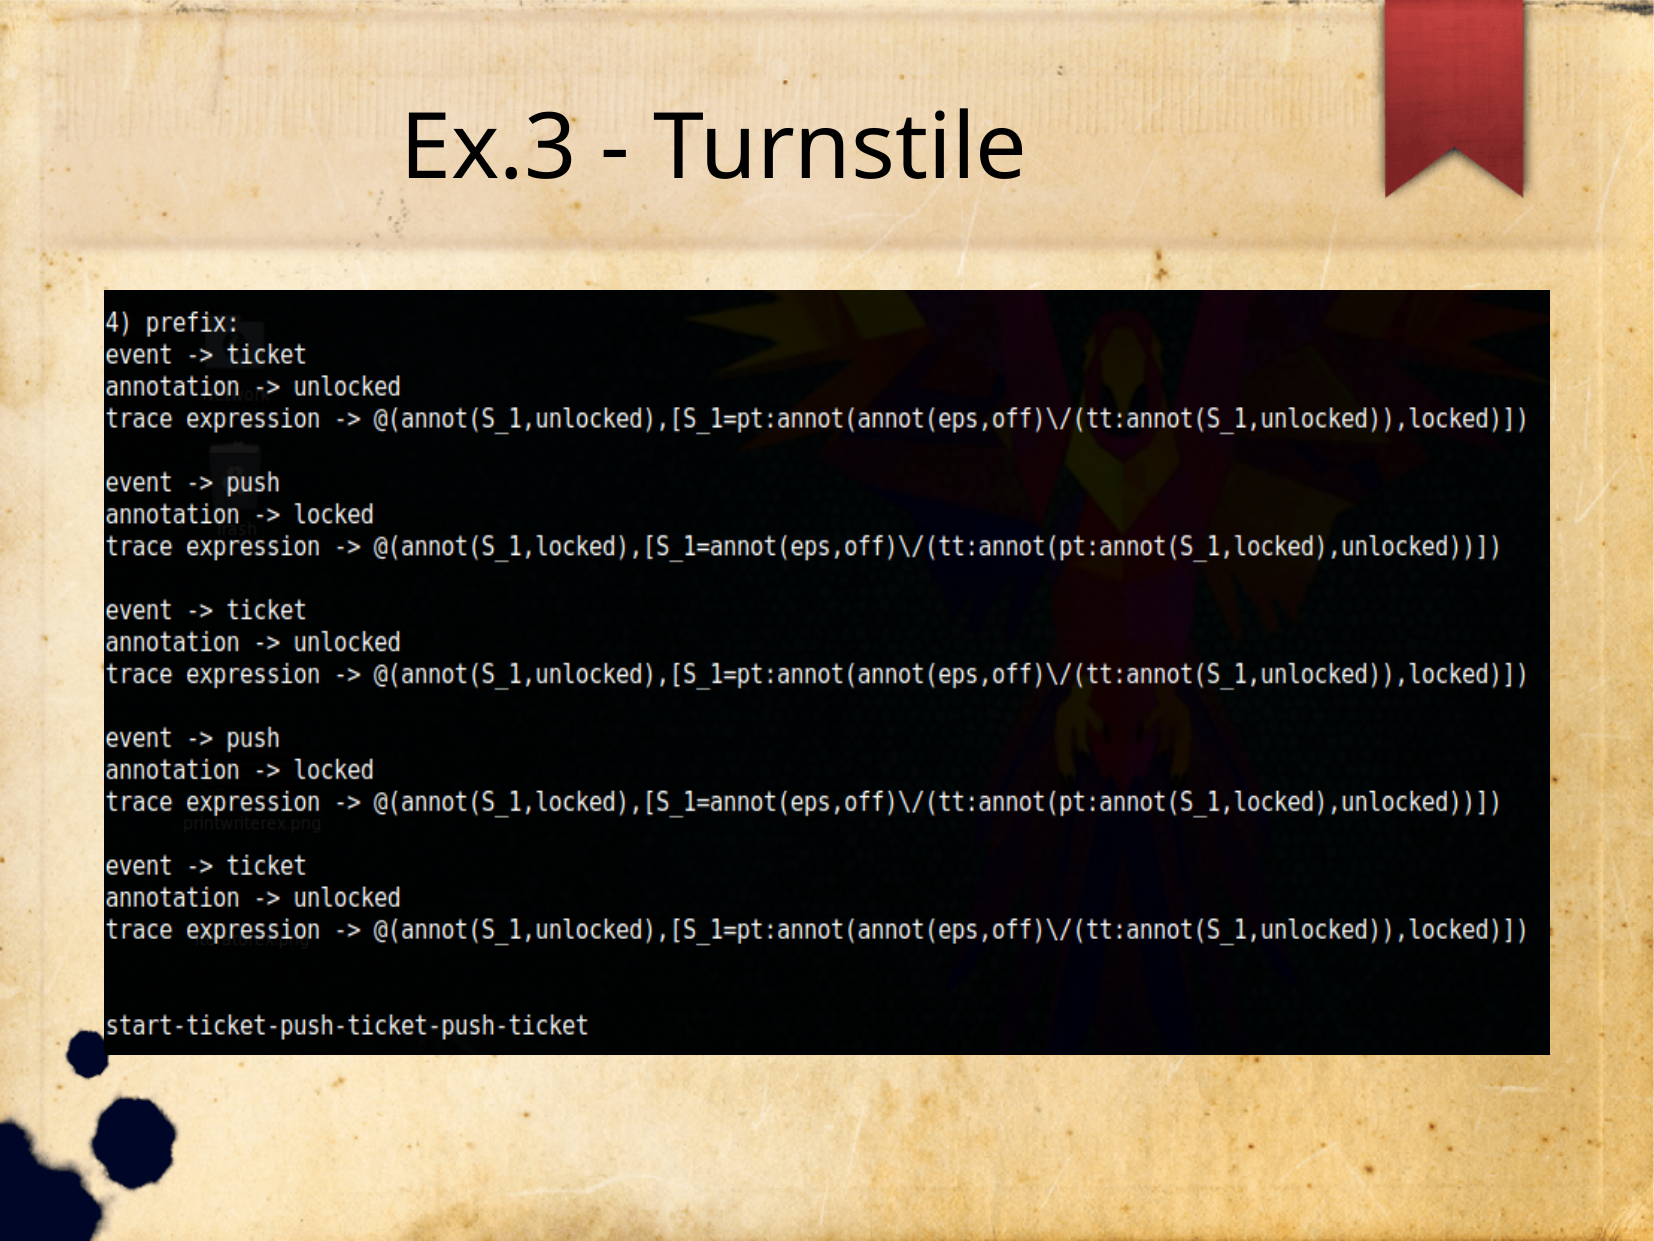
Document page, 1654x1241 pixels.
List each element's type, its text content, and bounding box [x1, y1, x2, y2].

title Ex.3 - Turnstile [82, 49, 1347, 237]
picture [0, 0, 1654, 1241]
